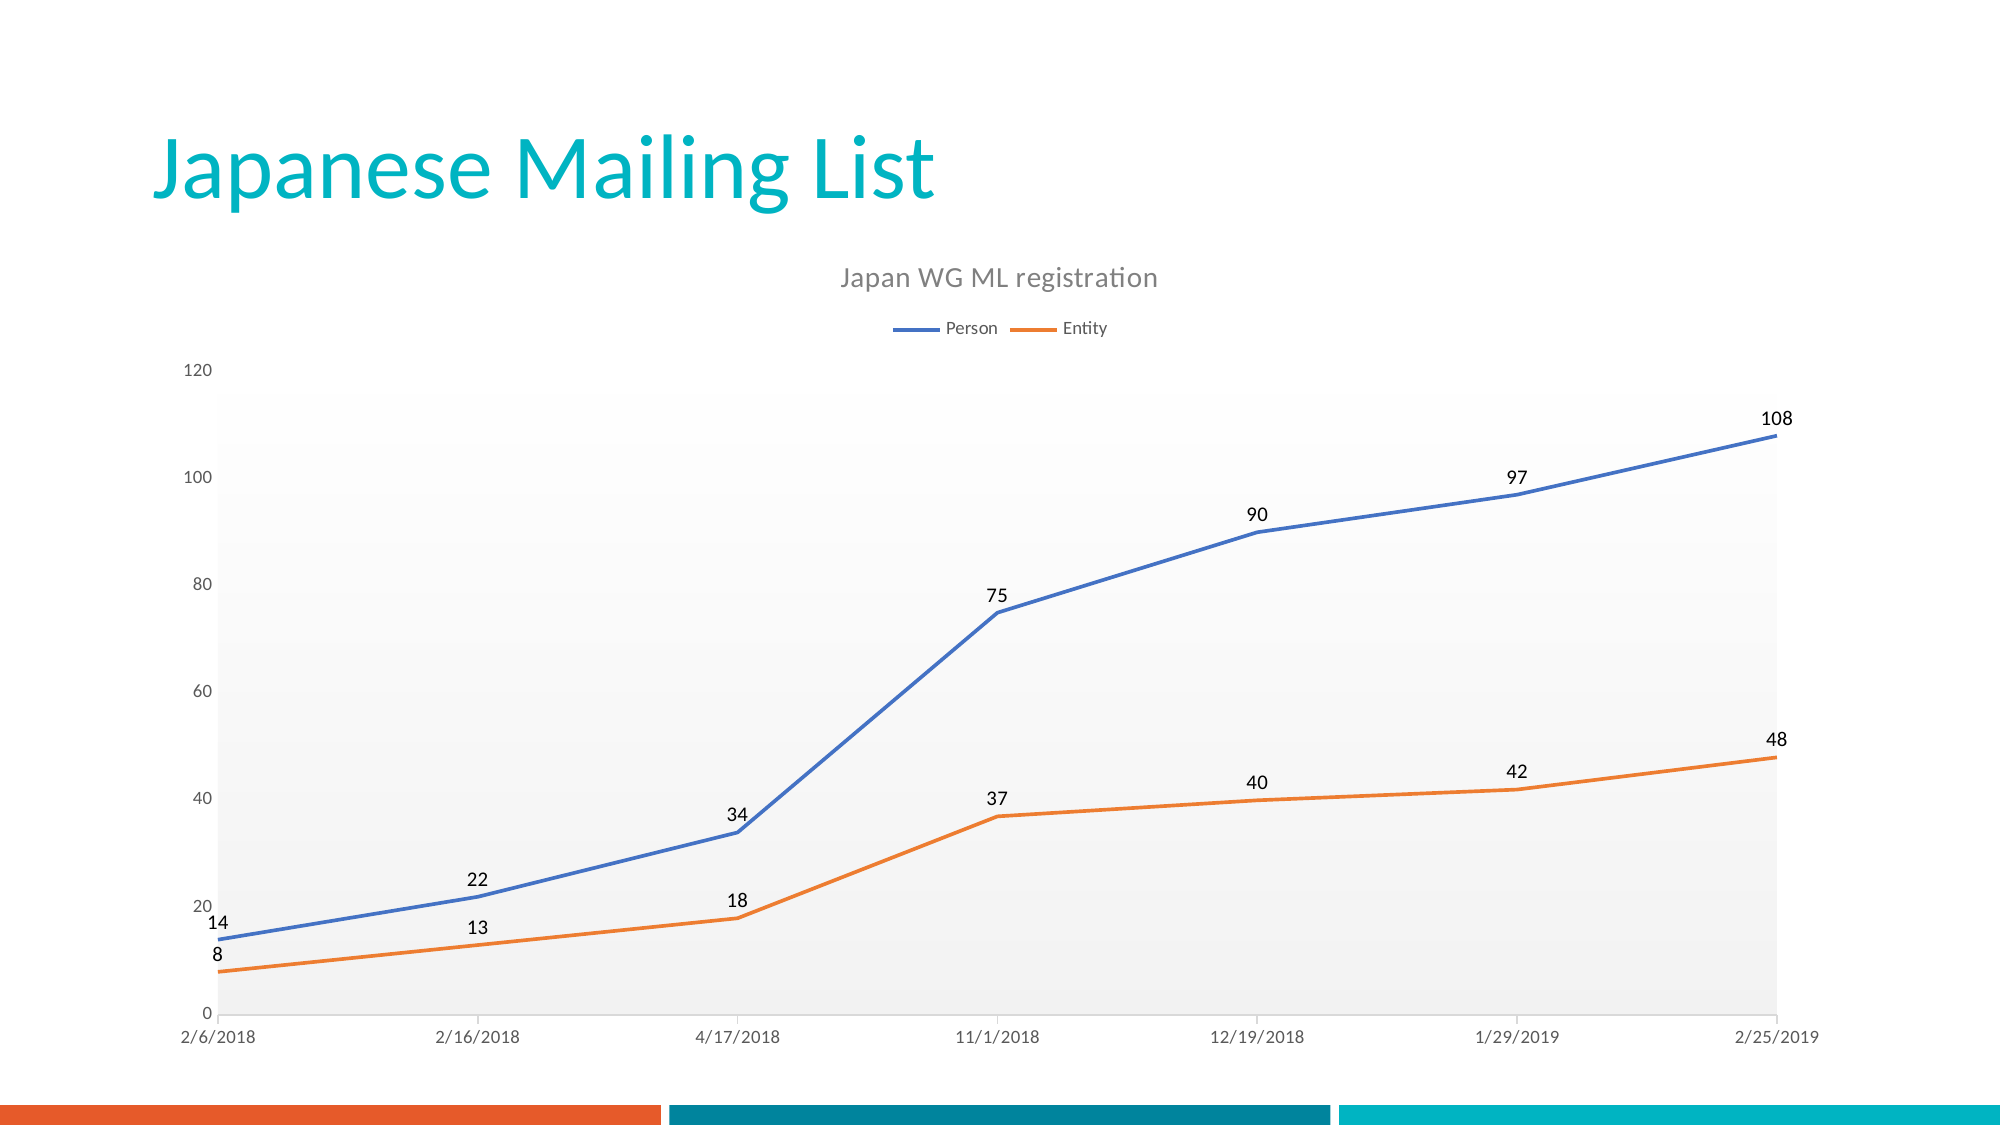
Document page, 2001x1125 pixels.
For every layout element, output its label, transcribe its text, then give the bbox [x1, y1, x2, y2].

title Japanese Mailing List [137, 59, 1863, 278]
chart [146, 231, 1854, 1066]
